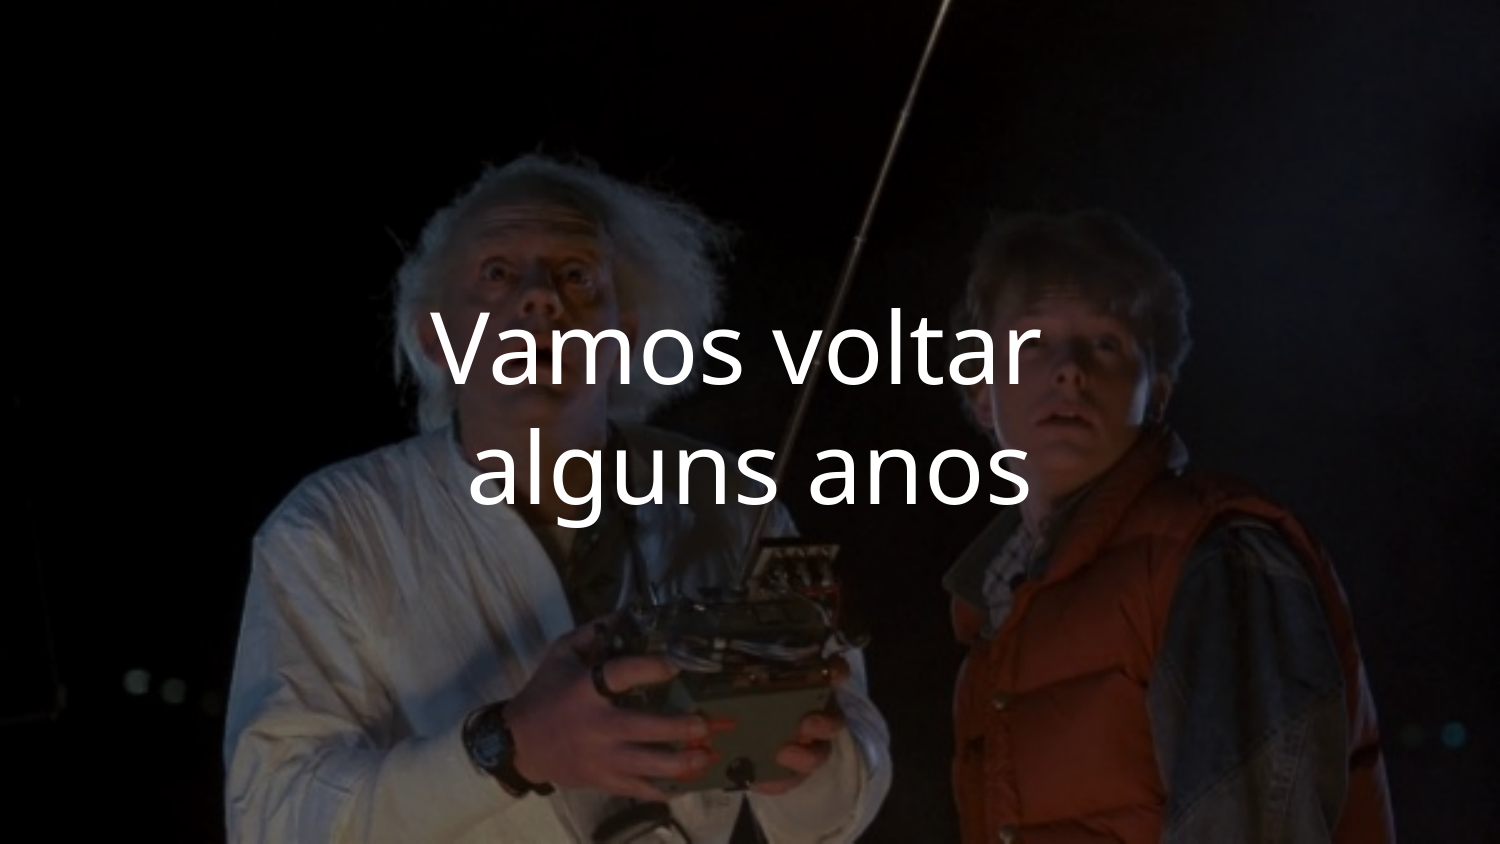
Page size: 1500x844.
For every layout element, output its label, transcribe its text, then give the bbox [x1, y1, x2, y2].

picture [0, 0, 1500, 844]
text_box Vamos voltar alguns anos [343, 269, 1157, 575]
